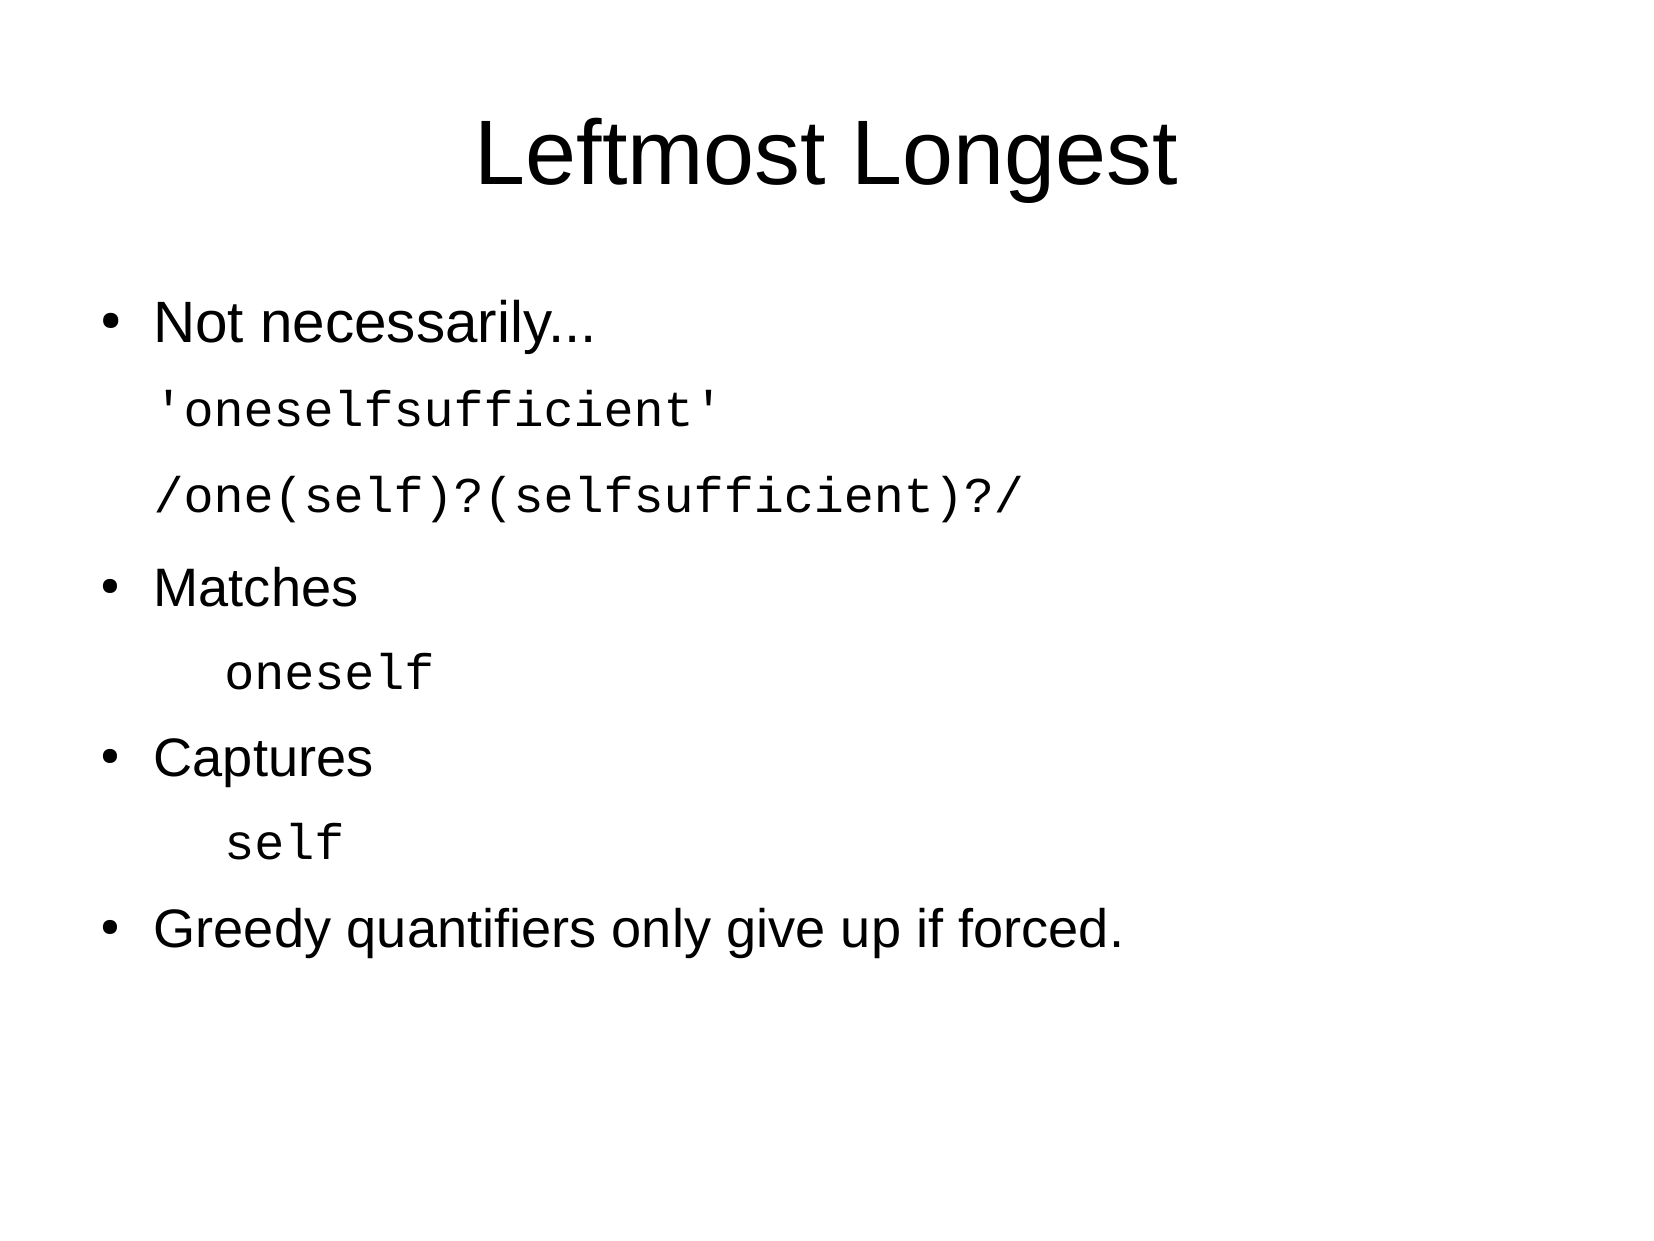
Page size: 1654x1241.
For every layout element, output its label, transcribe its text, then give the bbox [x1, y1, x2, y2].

list Not necessarily... 'oneselfsufficient' /one(self)?(selfsufficient)?/ Matches oneself Captures self Greedy quantifiers only give up if forced. [82, 290, 1571, 1141]
title Leftmost Longest [82, 49, 1571, 257]
